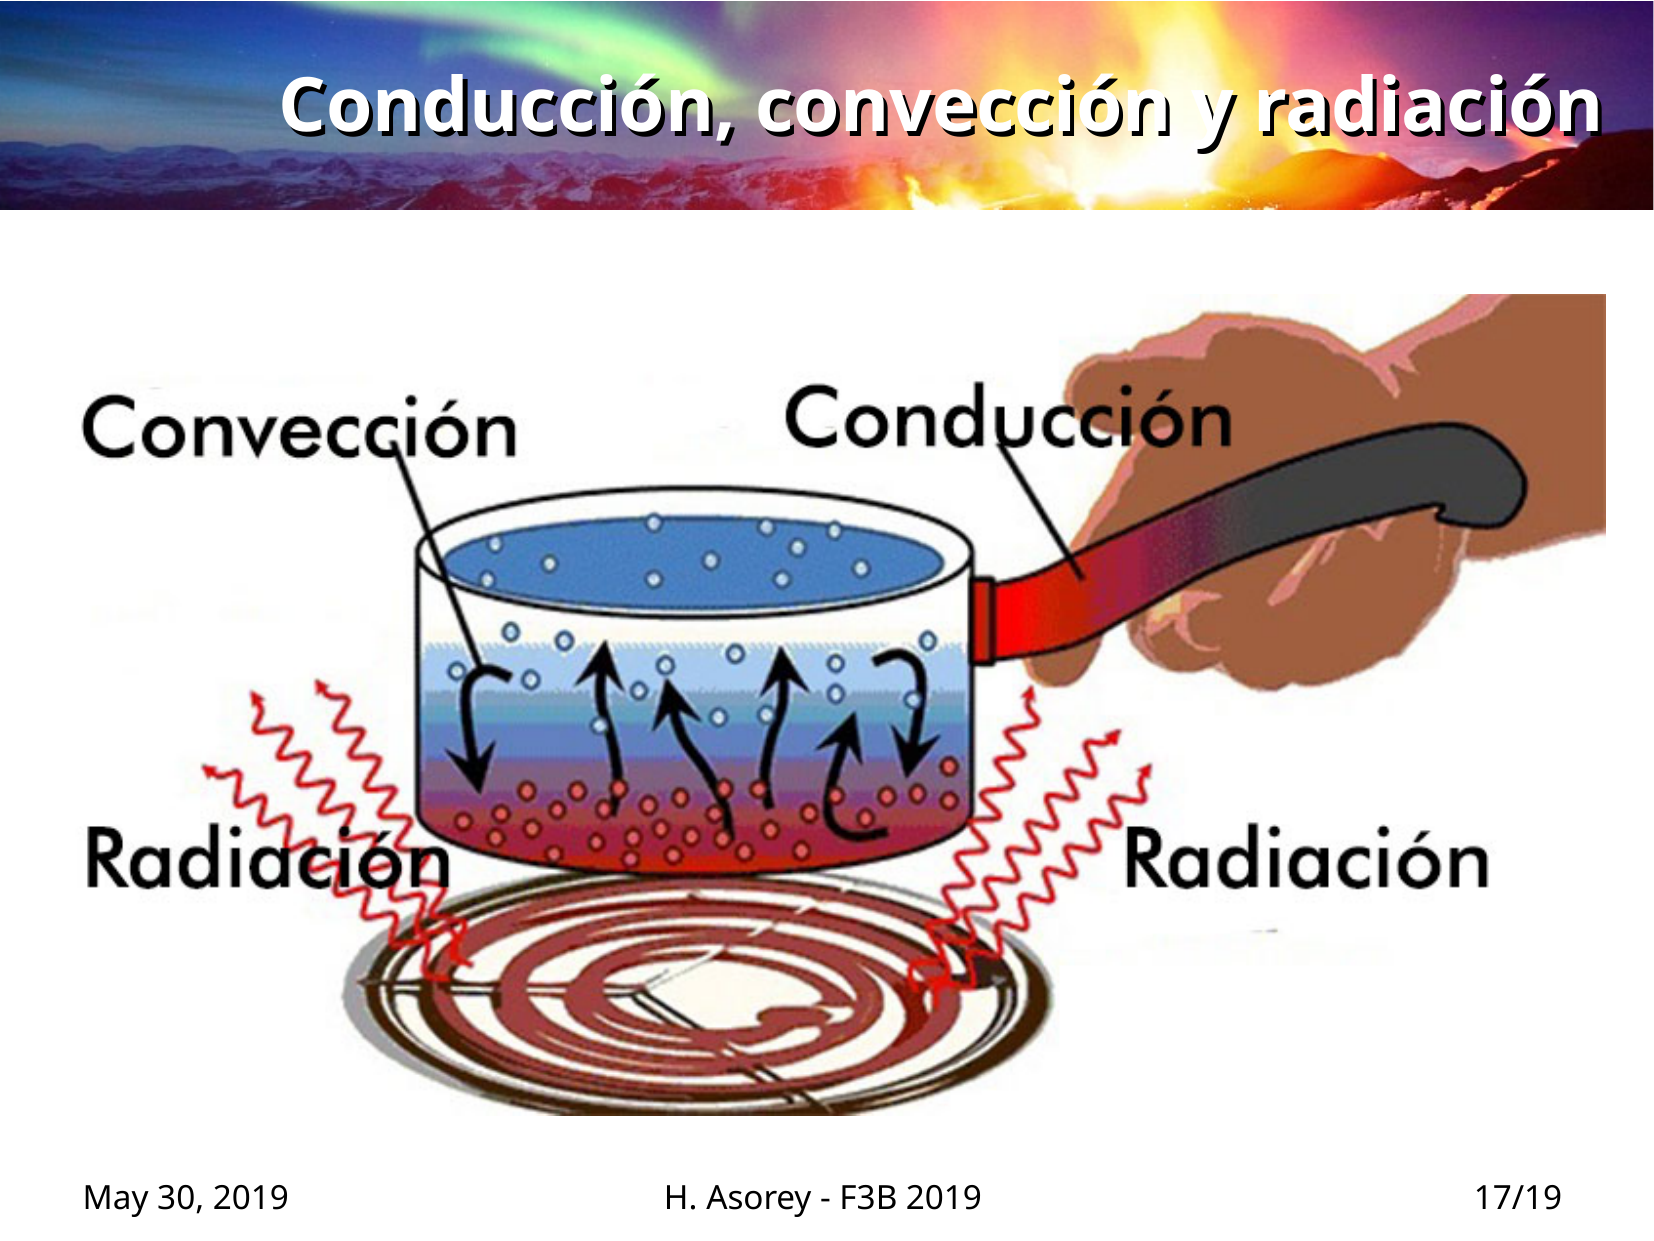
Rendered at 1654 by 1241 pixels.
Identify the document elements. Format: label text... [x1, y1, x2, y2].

title Conducción, convección y radiación [45, 15, 1606, 191]
picture [0, 1, 1654, 210]
picture [45, 294, 1606, 1116]
